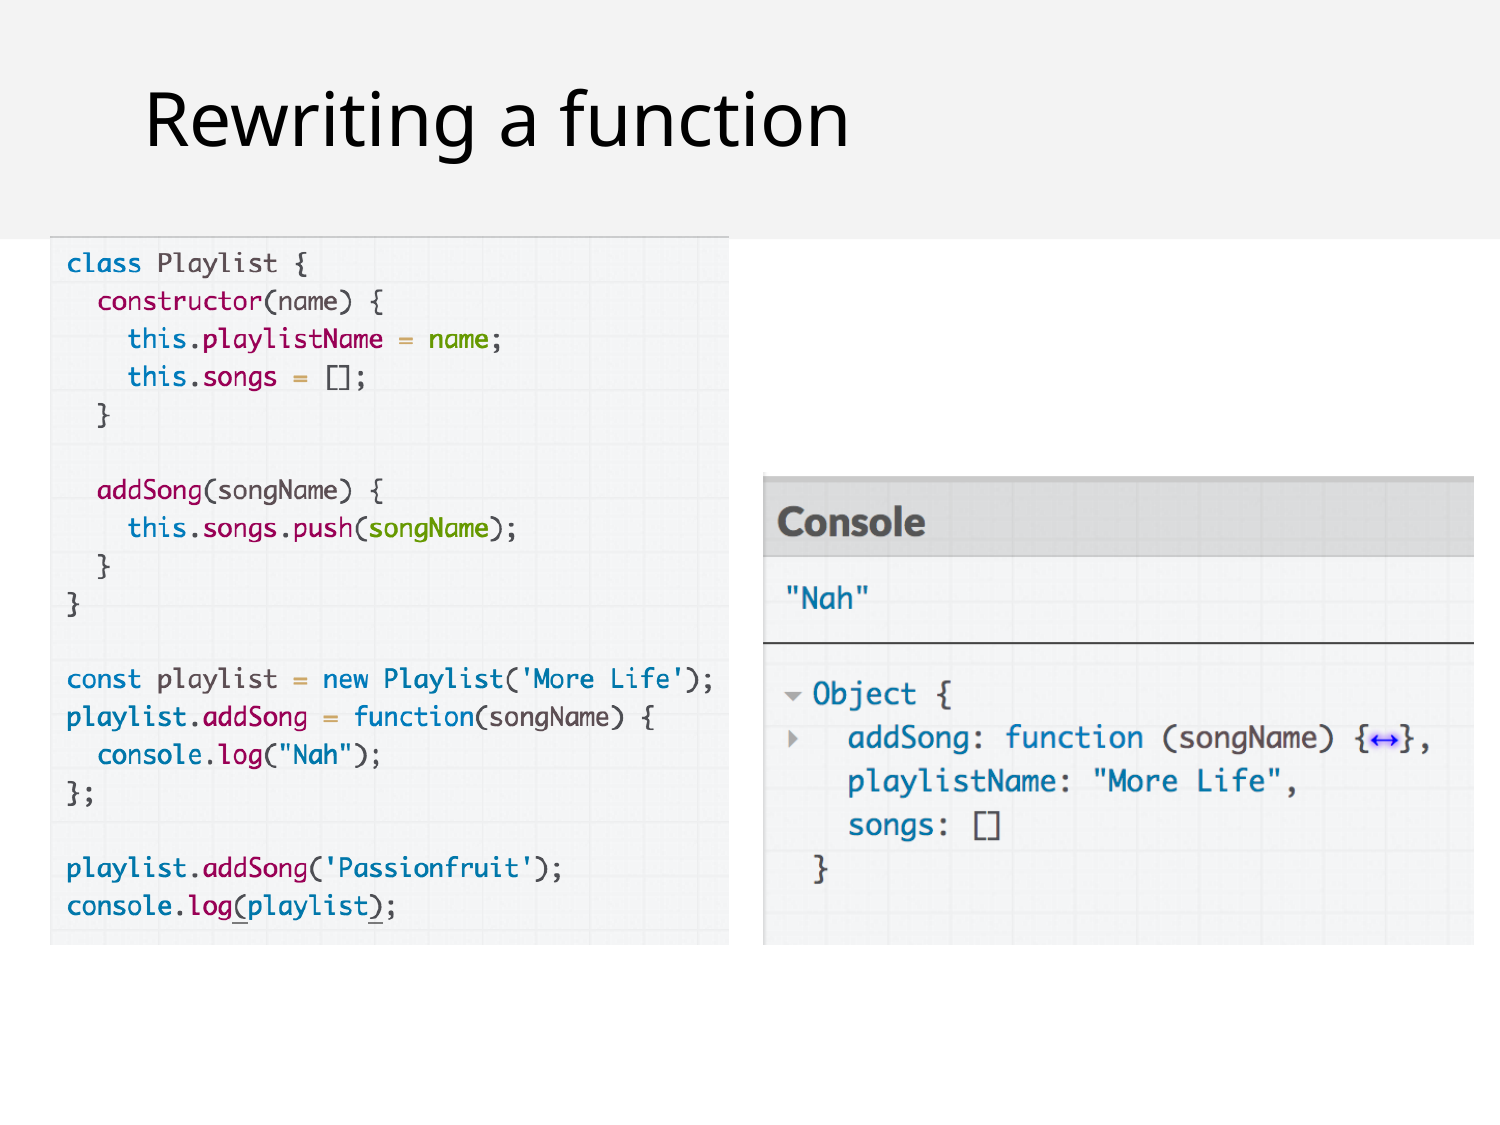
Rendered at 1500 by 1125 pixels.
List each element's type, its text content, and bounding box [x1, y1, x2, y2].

picture [761, 472, 1474, 945]
title Rewriting a function [128, 56, 1372, 183]
picture [50, 236, 729, 945]
